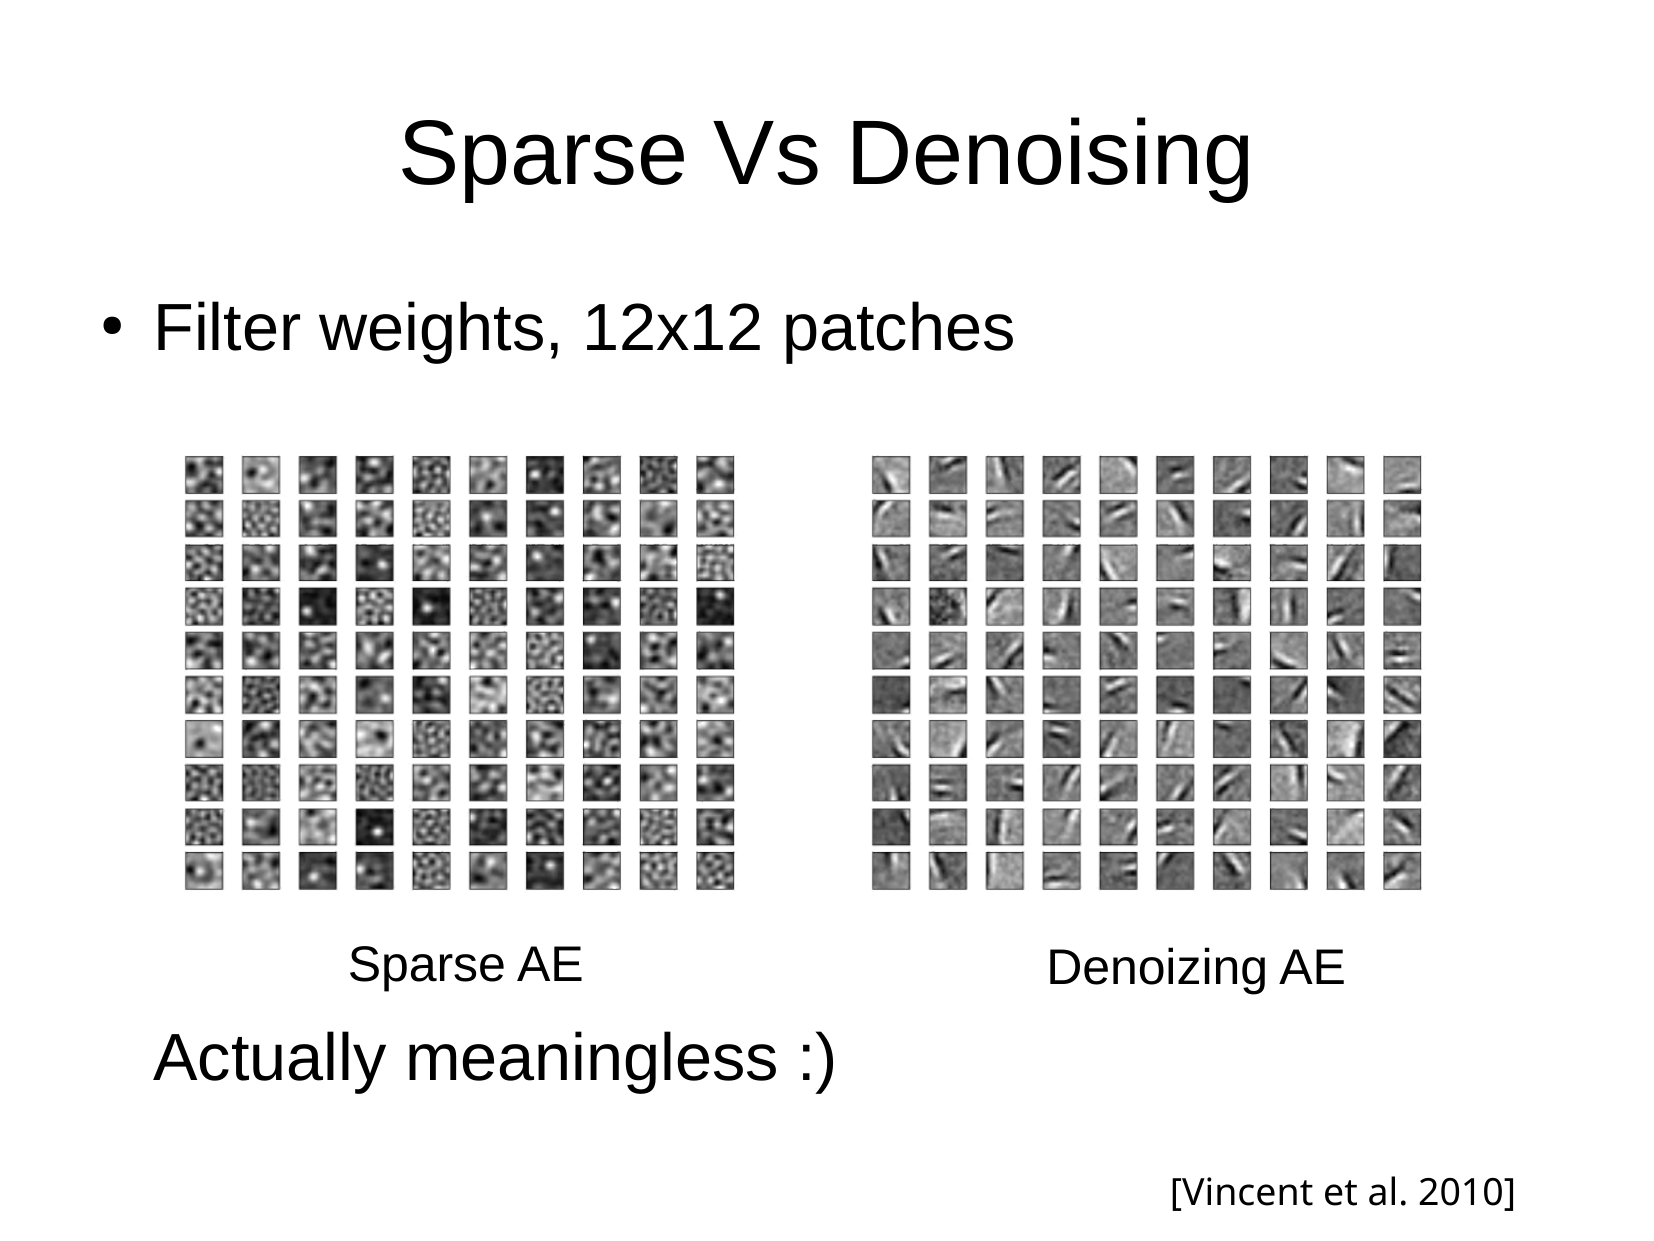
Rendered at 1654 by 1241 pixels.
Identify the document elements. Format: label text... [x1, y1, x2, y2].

picture [90, 402, 1498, 943]
text_box Sparse AE [276, 935, 593, 1026]
text_box Denoizing AE [975, 939, 1413, 1011]
text_box [Vincent et al. 2010] [1154, 1158, 1570, 1217]
title Sparse Vs Denoising [82, 49, 1571, 257]
list Filter weights, 12x12 patches Actually meaningless :) [82, 290, 1571, 1216]
